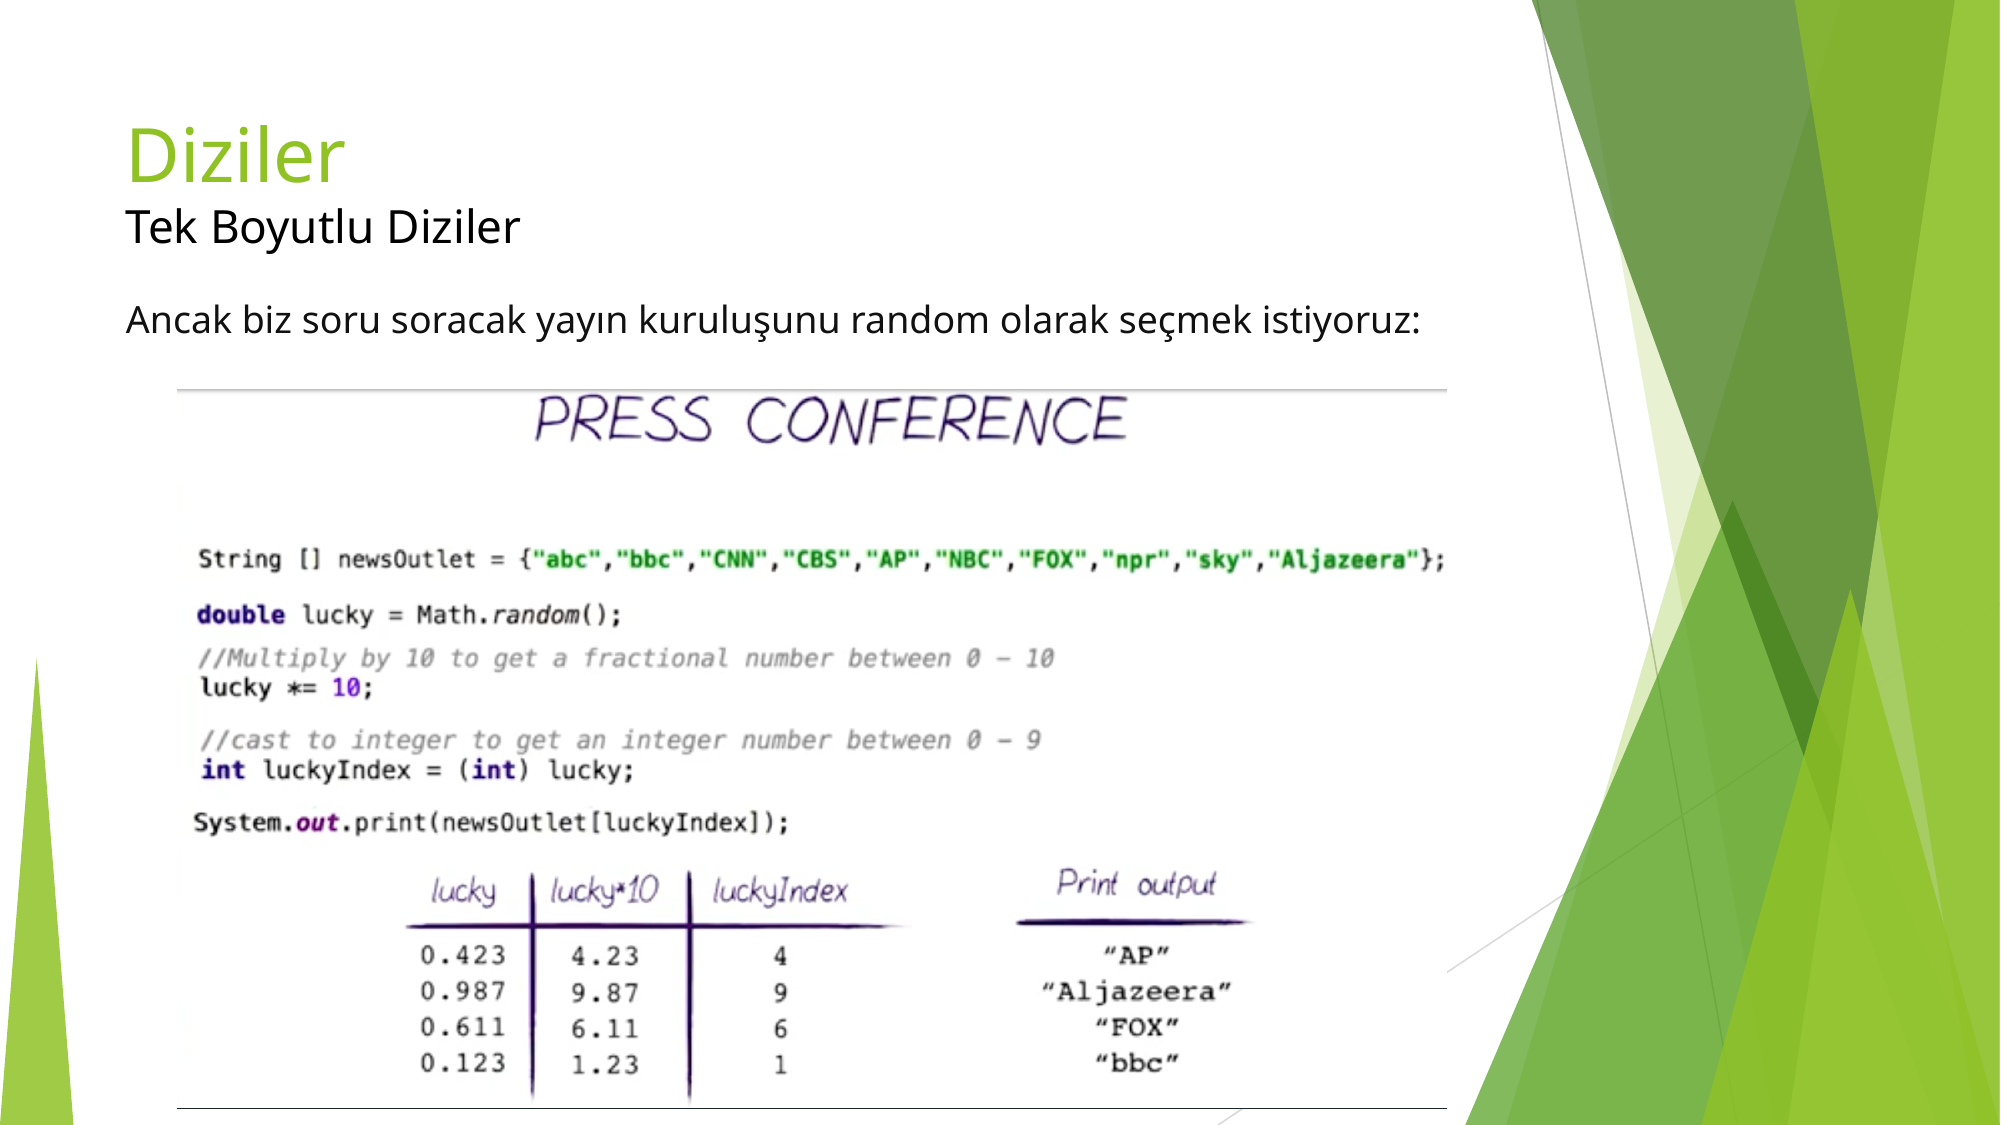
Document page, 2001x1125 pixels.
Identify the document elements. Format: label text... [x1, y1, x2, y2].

picture [177, 389, 1447, 1109]
title Diziler Tek Boyutlu Diziler [111, 99, 1522, 317]
text_box Ancak biz soru soracak yayın kuruluşunu random olarak seçmek istiyoruz: [111, 288, 1517, 697]
